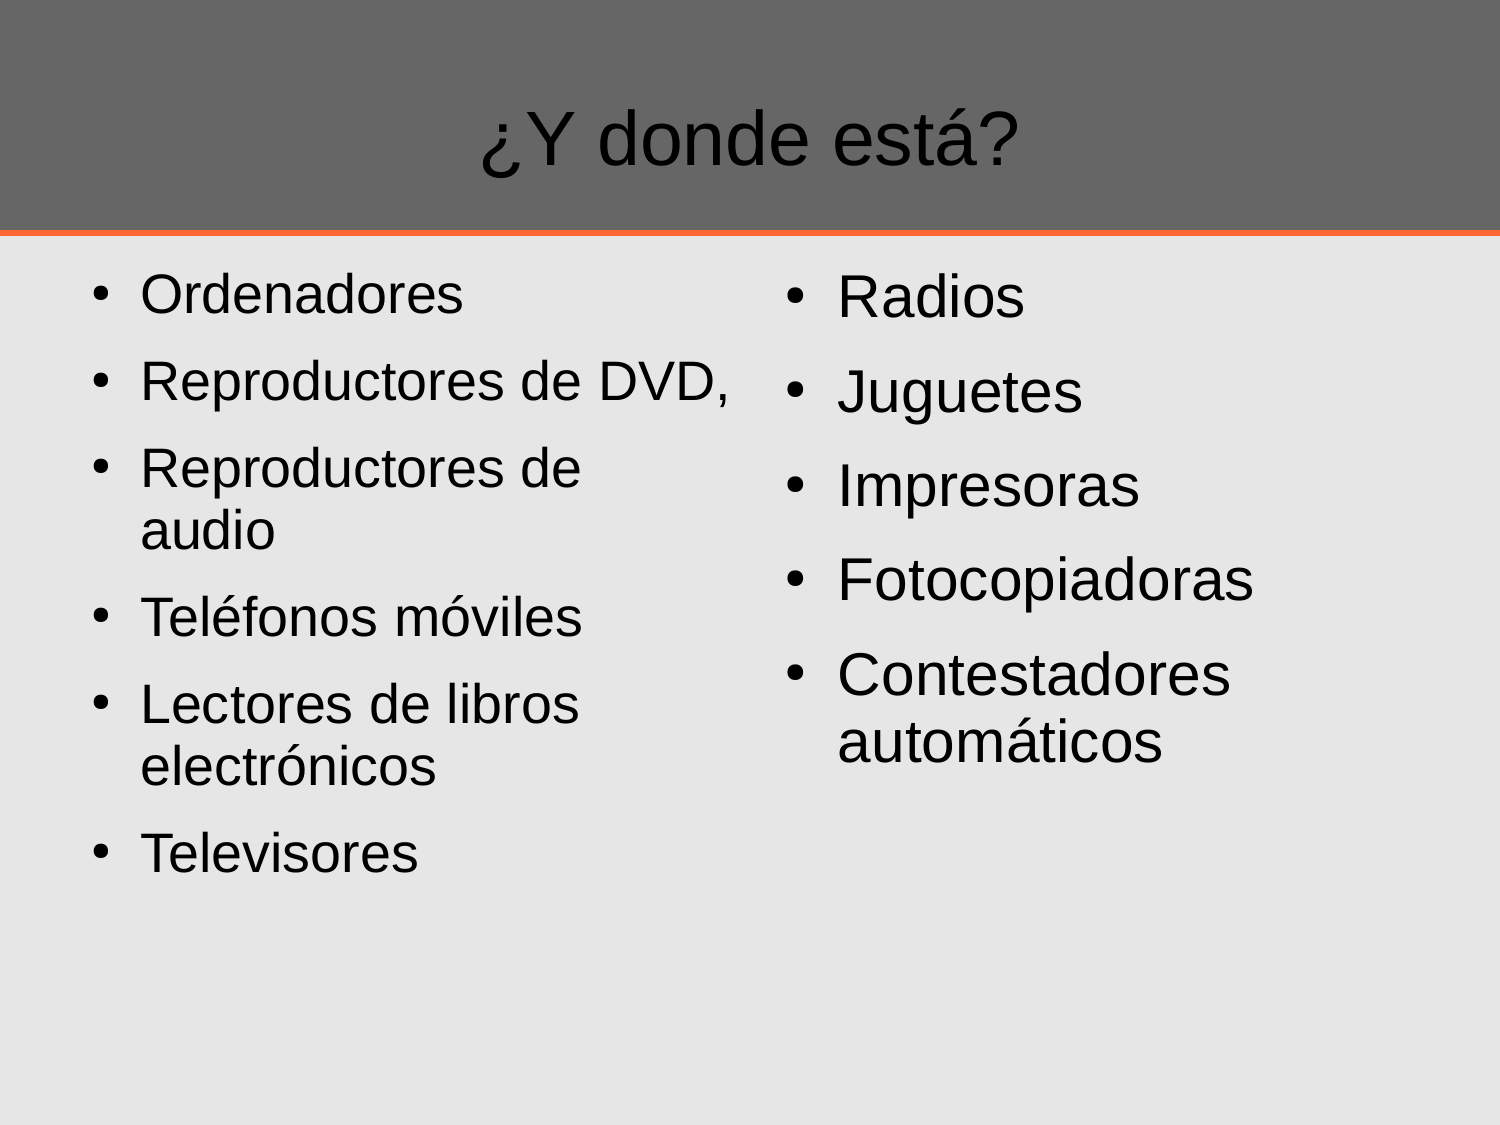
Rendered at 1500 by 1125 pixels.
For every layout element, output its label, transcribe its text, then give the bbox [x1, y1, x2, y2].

title ¿Y donde está? [75, 44, 1425, 233]
list Radios Juguetes Impresoras Fotocopiadoras Contestadores automáticos [766, 263, 1426, 916]
list Ordenadores Reproductores de DVD, Reproductores de audio Teléfonos móviles Lectores de libros electrónicos Televisores [75, 263, 734, 916]
